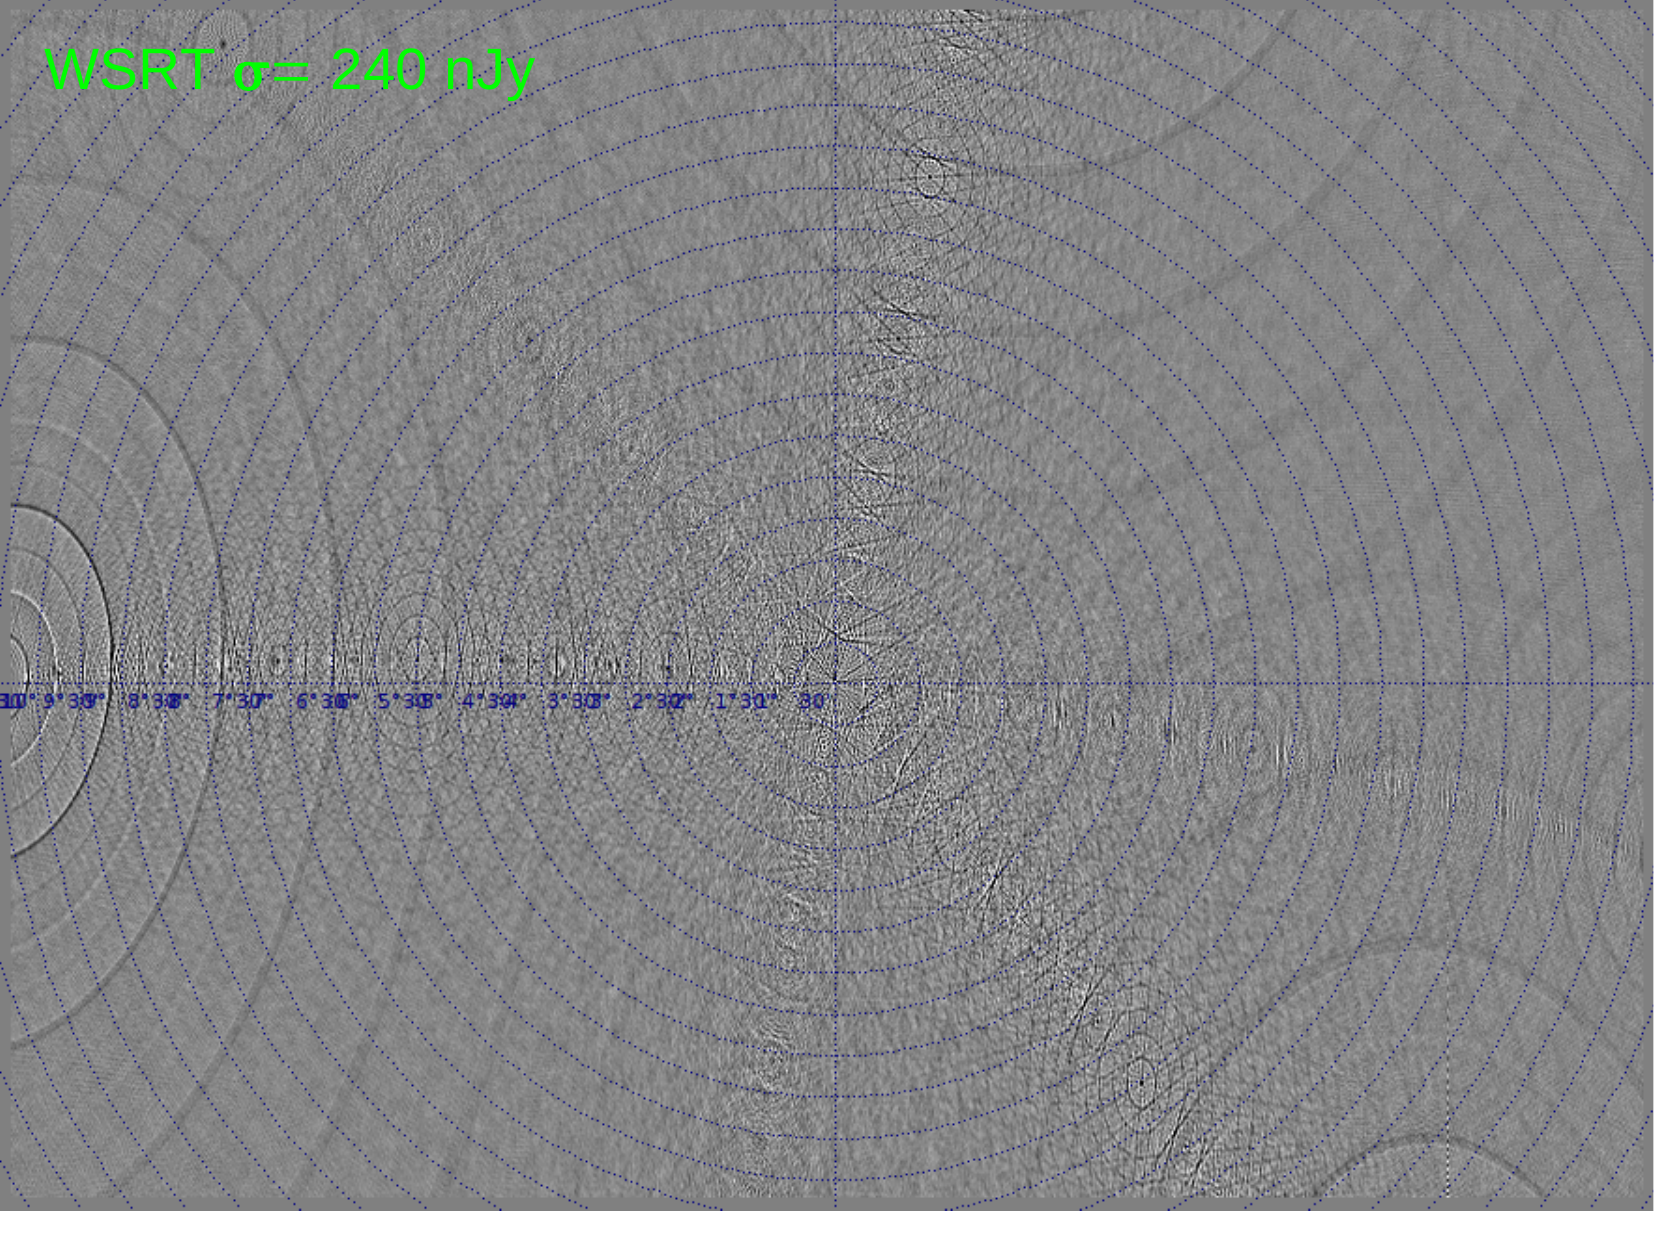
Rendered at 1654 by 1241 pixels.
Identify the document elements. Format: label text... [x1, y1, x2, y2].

picture [0, 0, 1654, 1211]
text_box WSRT = 240 nJy [29, 29, 680, 110]
